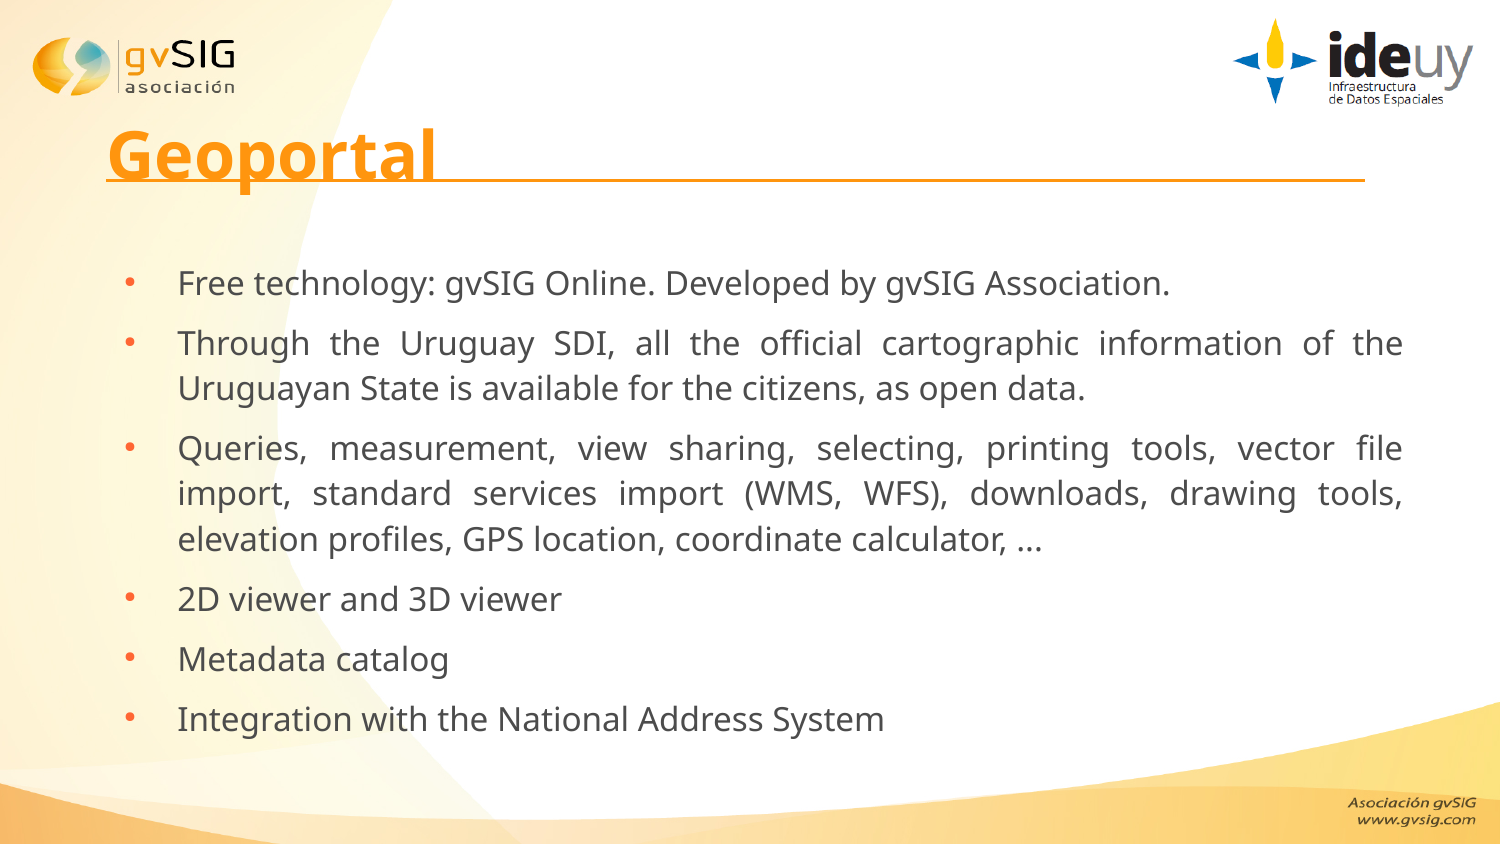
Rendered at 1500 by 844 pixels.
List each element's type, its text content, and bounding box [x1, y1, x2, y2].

list Free technology: gvSIG Online. Developed by gvSIG Association. Through the Uruguay SDI, all the official cartographic information of the Uruguayan State is available for the citizens, as open data. Queries, measurement, view sharing, selecting, printing tools, vector file import, standard services import (WMS, WFS), downloads, drawing tools, elevation profiles, GPS location, coordinate calculator, ... 2D viewer and 3D viewer Metadata catalog Integration with the National Address System [106, 194, 1406, 766]
picture [0, 0, 1500, 844]
title Geoportal [106, 115, 1457, 193]
